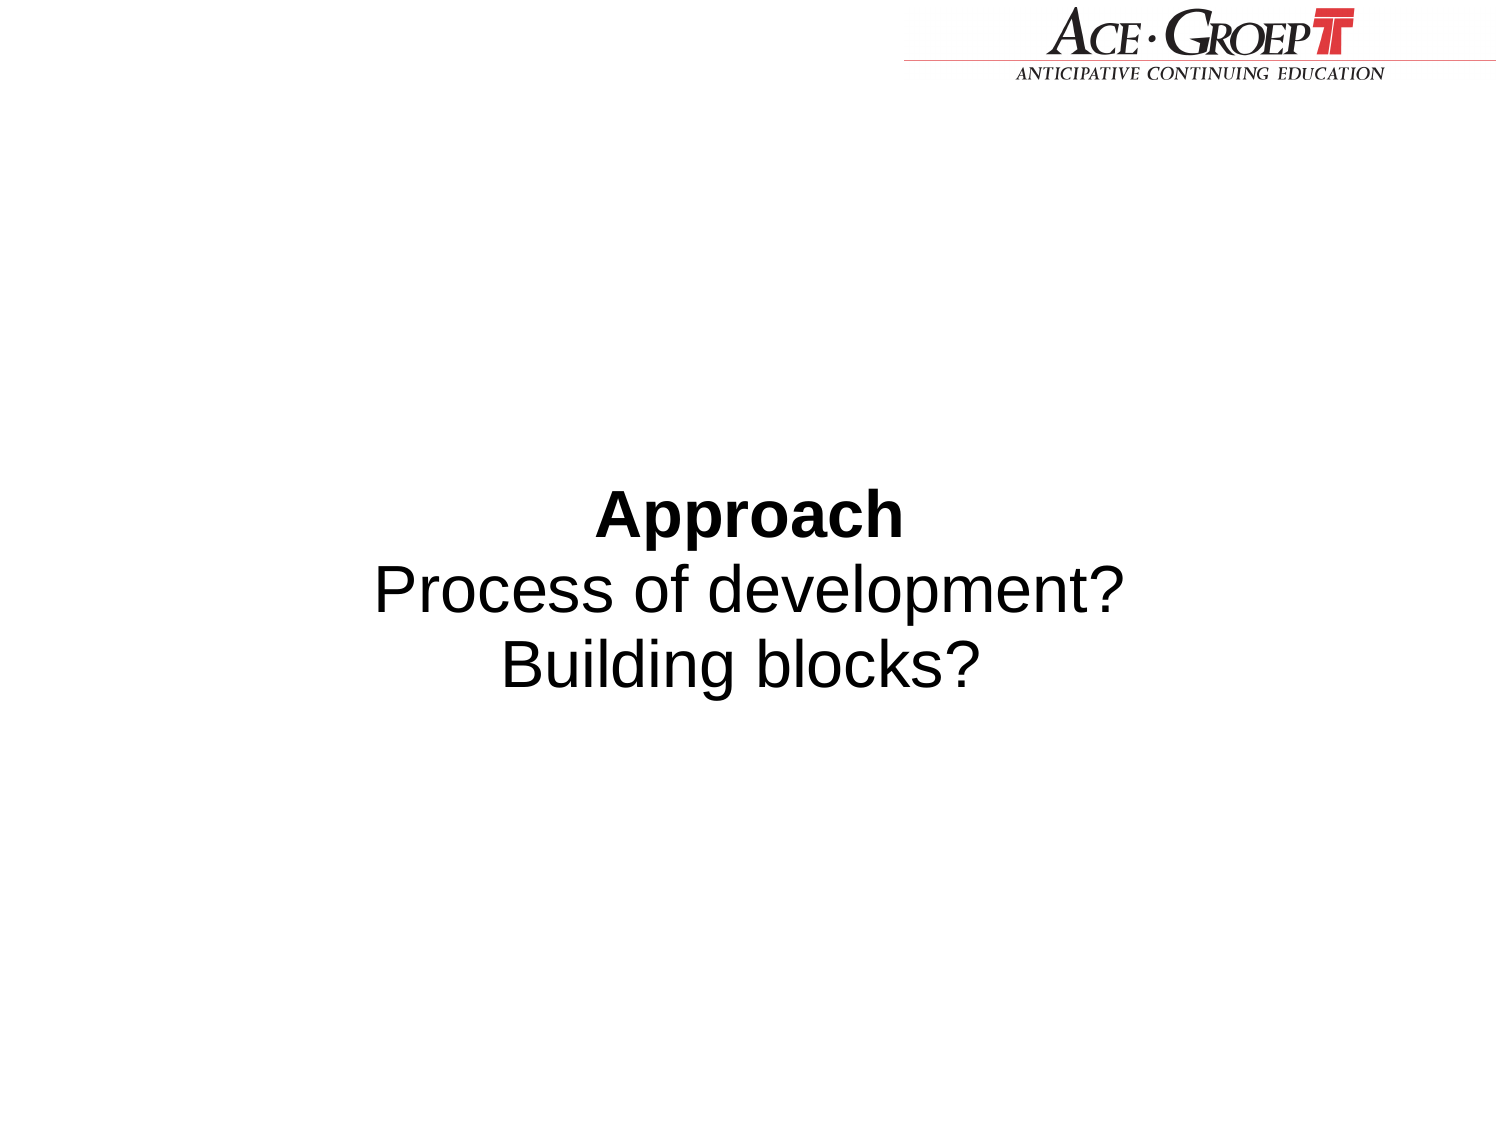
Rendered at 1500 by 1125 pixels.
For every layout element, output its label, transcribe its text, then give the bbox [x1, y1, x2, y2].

subtitle Approach Process of development? Building blocks? [75, 263, 1425, 916]
picture [904, 7, 1496, 80]
